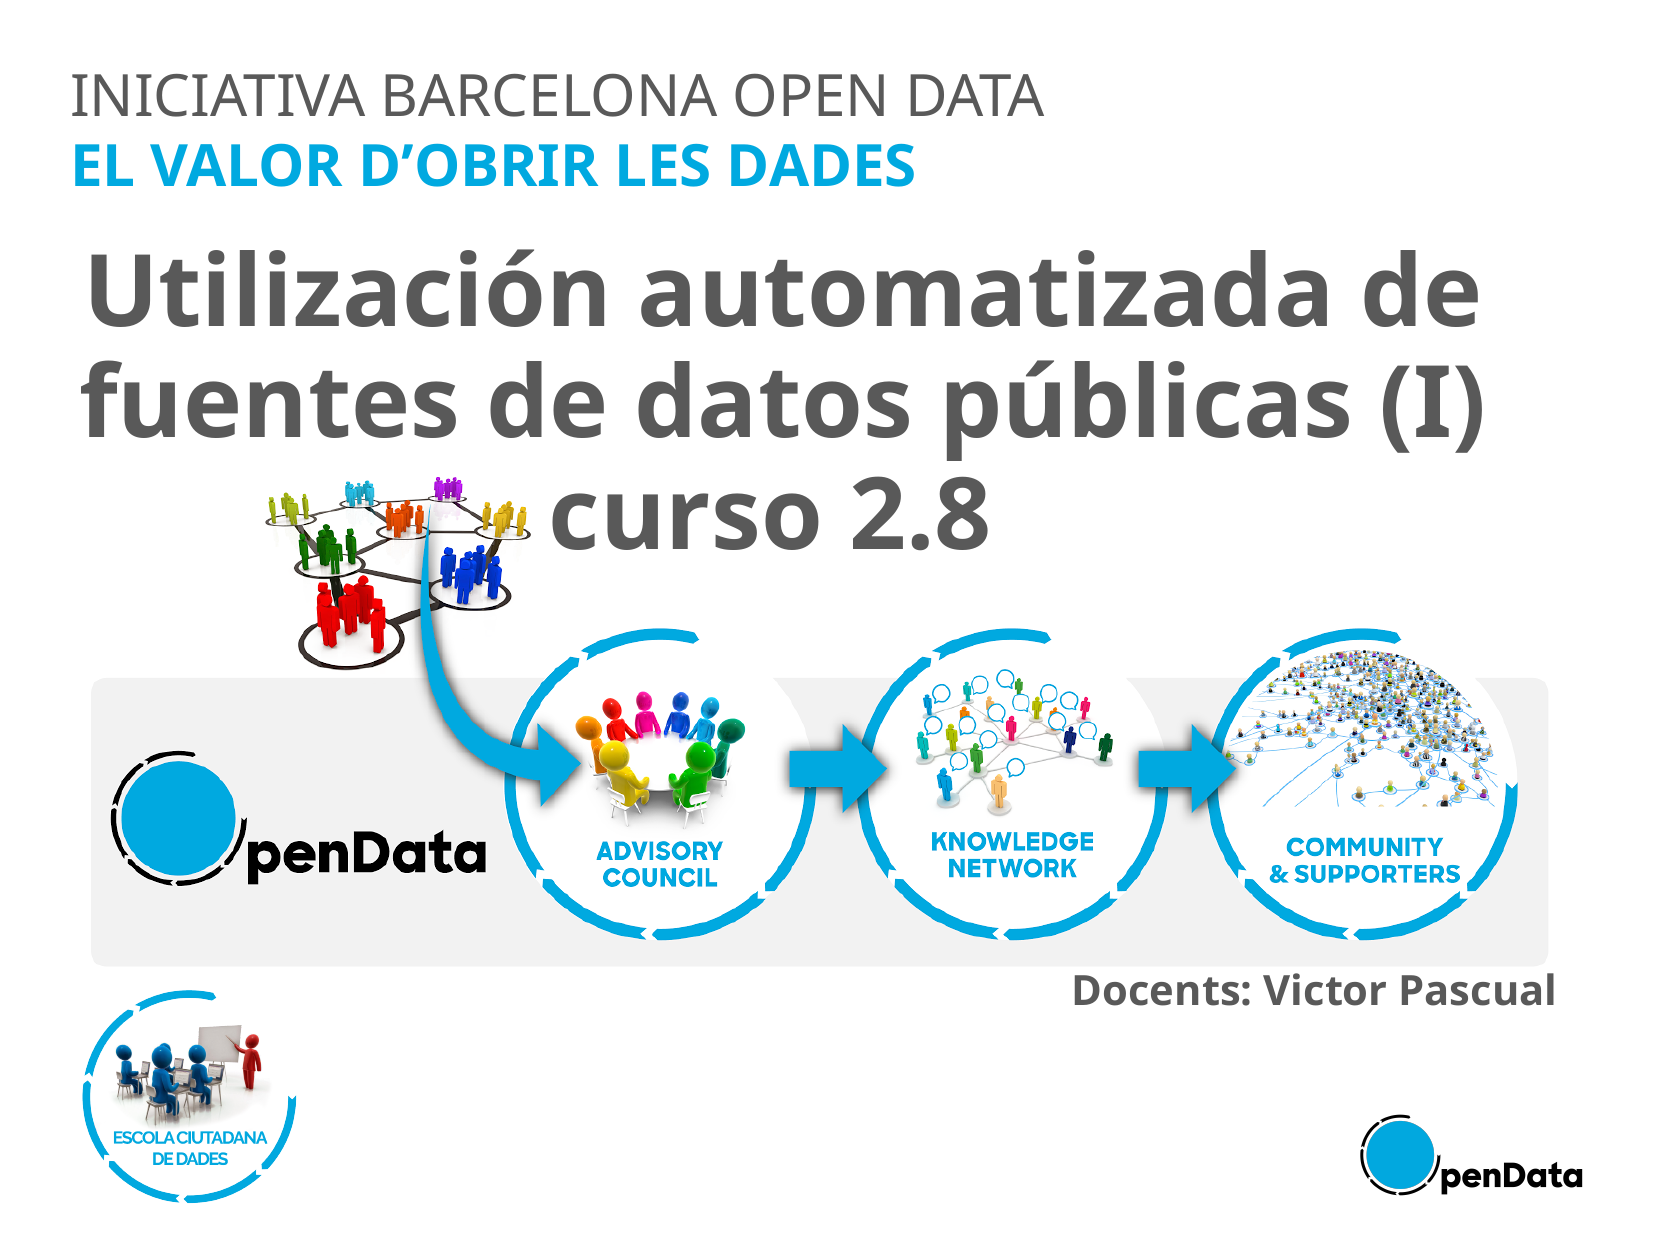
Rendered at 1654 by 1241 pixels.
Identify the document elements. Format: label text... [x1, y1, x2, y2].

picture [1354, 1108, 1600, 1206]
text_box INICIATIVA BARCELONA OPEN DATA EL VALOR D’OBRIR LES DADES [62, 54, 1313, 217]
text_box Docents: Victor Pascual [130, 953, 1573, 1084]
picture [45, 455, 1573, 1241]
text_box Utilización automatizada de fuentes de datos públicas (I) curso 2.8 [62, 222, 1505, 353]
